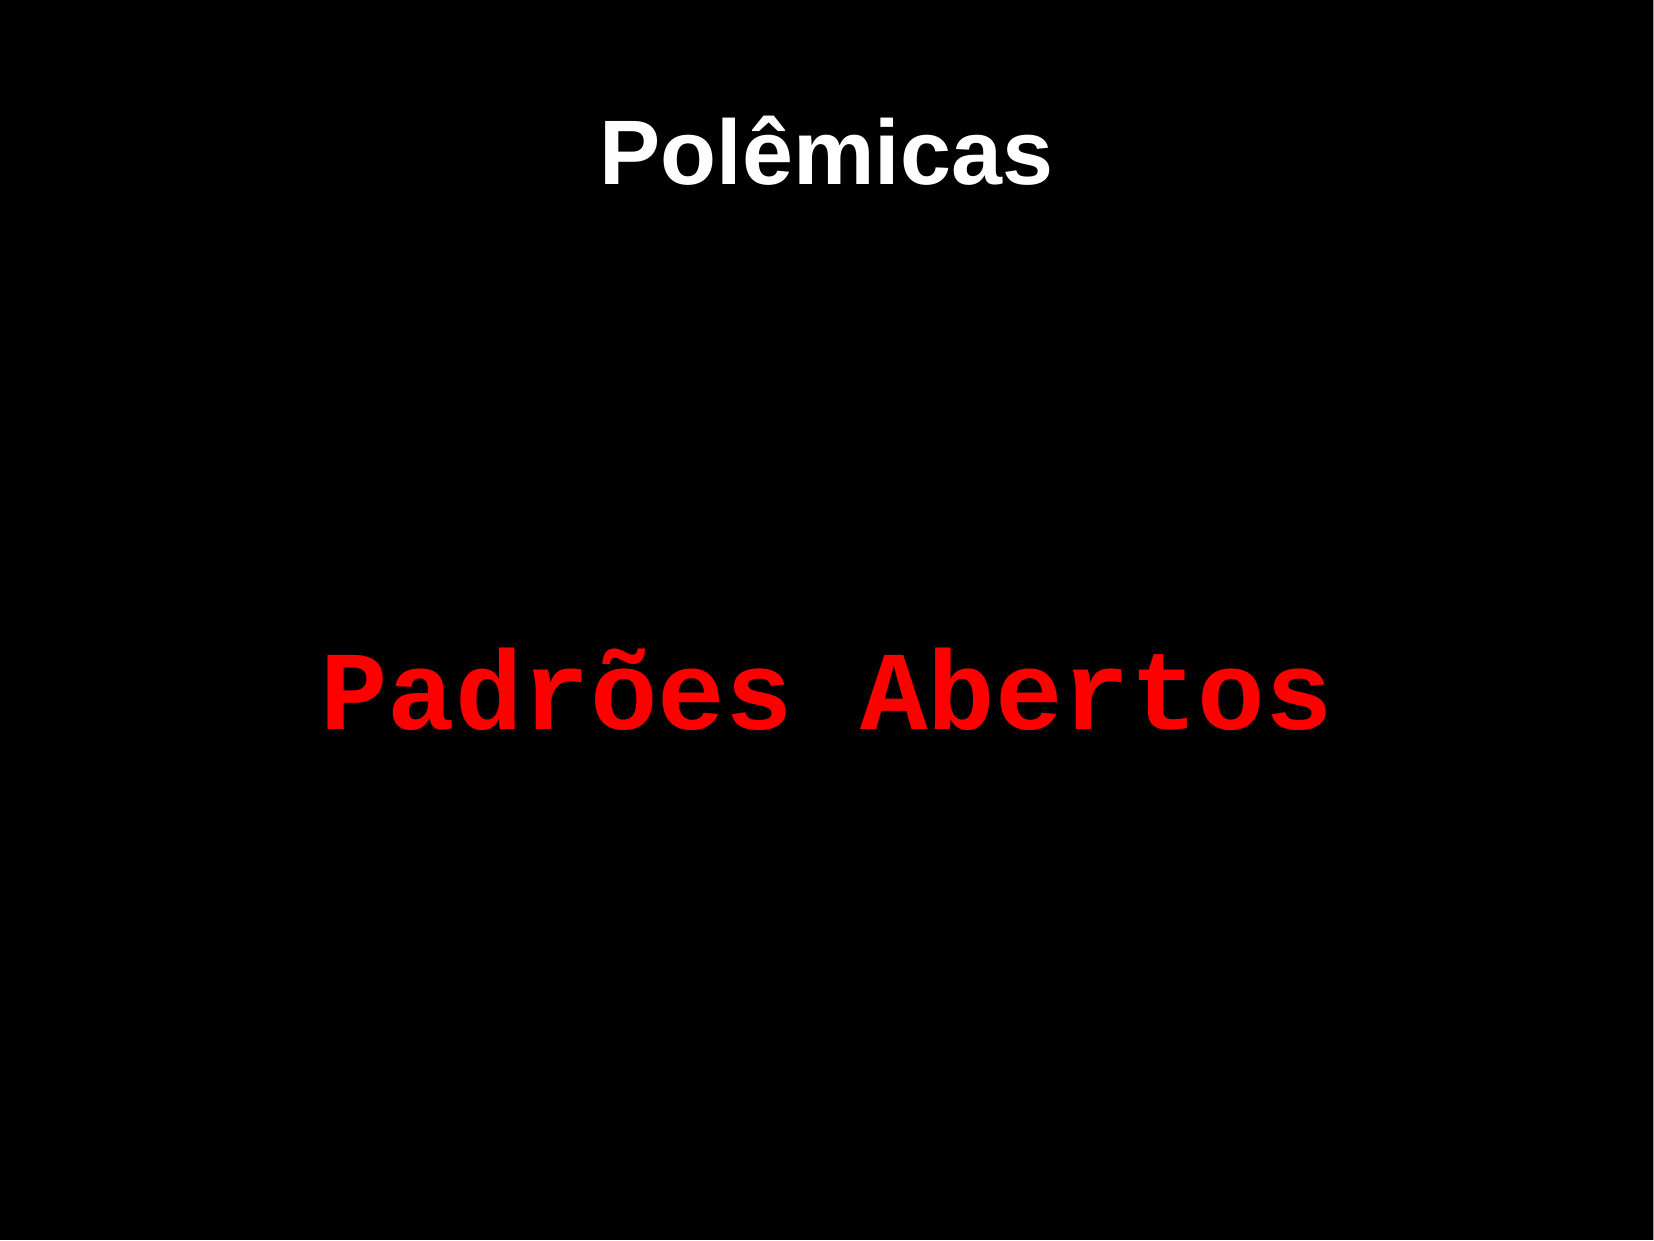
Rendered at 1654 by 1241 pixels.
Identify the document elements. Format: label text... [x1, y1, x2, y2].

subtitle Padrões Abertos [82, 290, 1571, 1109]
title Polêmicas [82, 49, 1571, 257]
